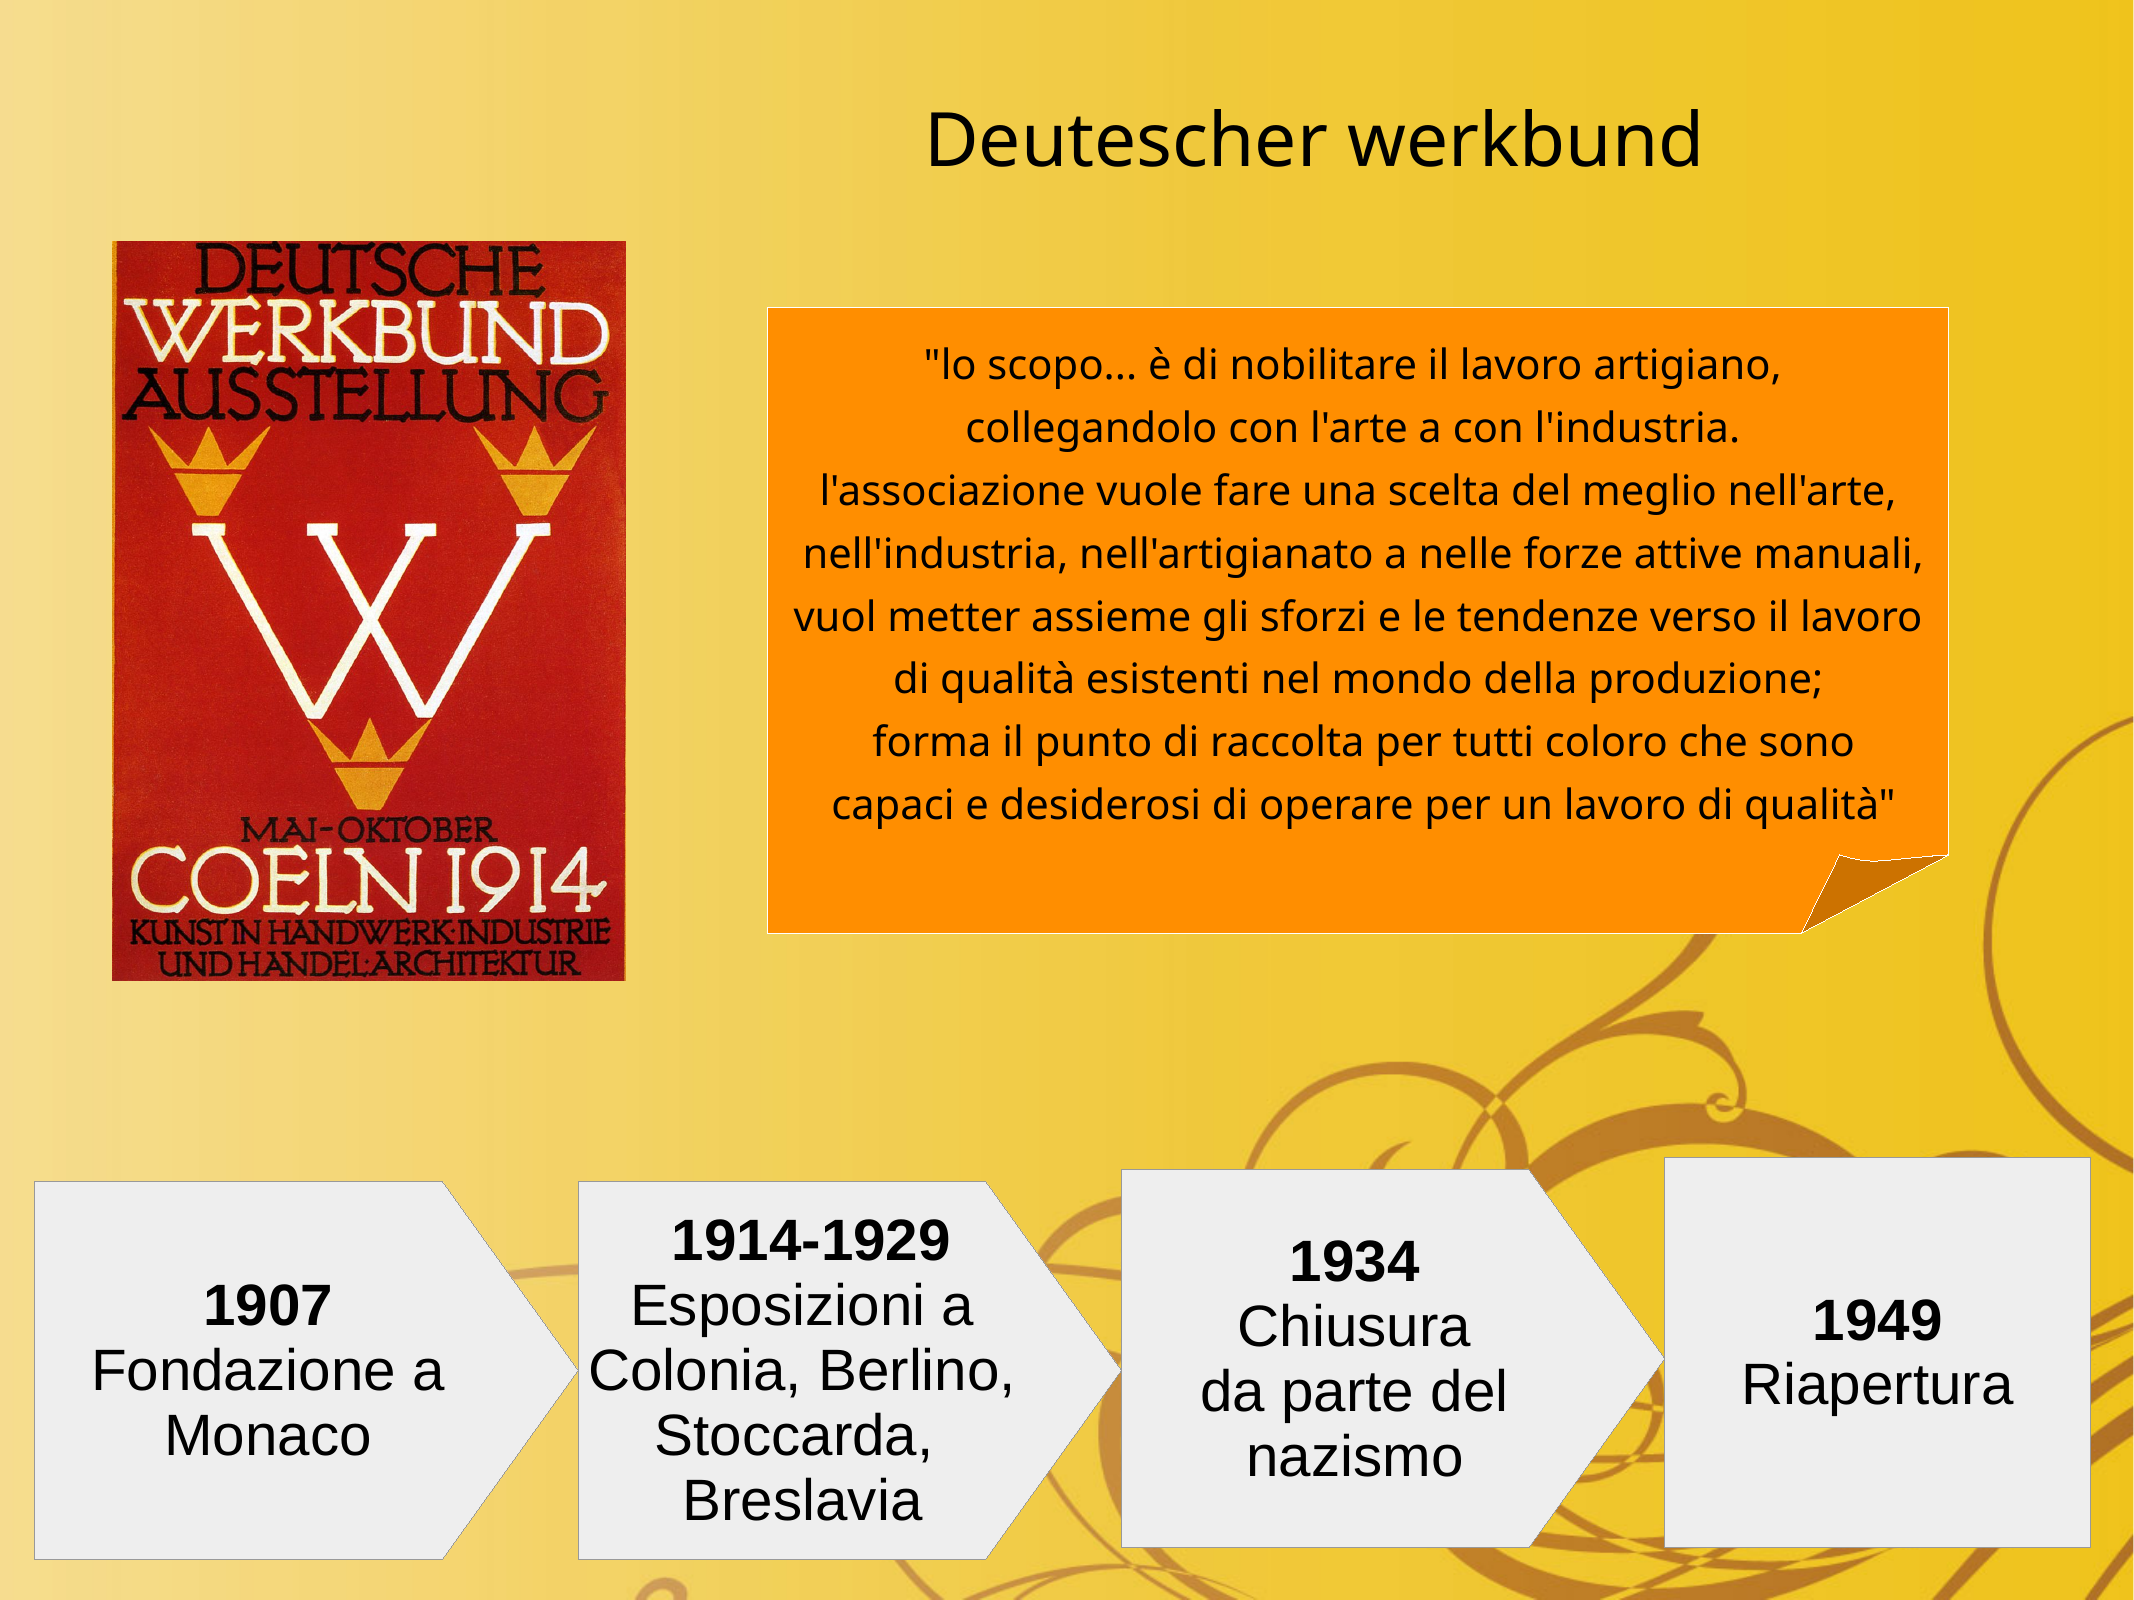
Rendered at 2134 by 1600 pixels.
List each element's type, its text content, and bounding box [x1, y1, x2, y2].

text_box 1949 Riapertura [1664, 1157, 2091, 1548]
text_box 1907 Fondazione a Monaco [34, 1181, 578, 1560]
text_box Deutescher werkbund [915, 83, 1714, 190]
text_box 1934 Chiusura da parte del nazismo [1121, 1169, 1664, 1548]
picture [0, 0, 2134, 1600]
text_box "lo scopo... è di nobilitare il lavoro artigiano, collegandolo con l'arte a con l'industria. l'associazione vuole fare una scelta del meglio nell'arte, nell'industria, nell'artigianato a nelle forze attive manuali, vuol metter assieme gli sforzi e le tendenze verso il lavoro di qualità esistenti nel mondo della produzione; forma il punto di raccolta per tutti coloro che sono capaci e desiderosi di operare per un lavoro di qualità" [767, 307, 1949, 934]
text_box 1914-1929 Esposizioni a Colonia, Berlino, Stoccarda, Breslavia [578, 1181, 1121, 1560]
